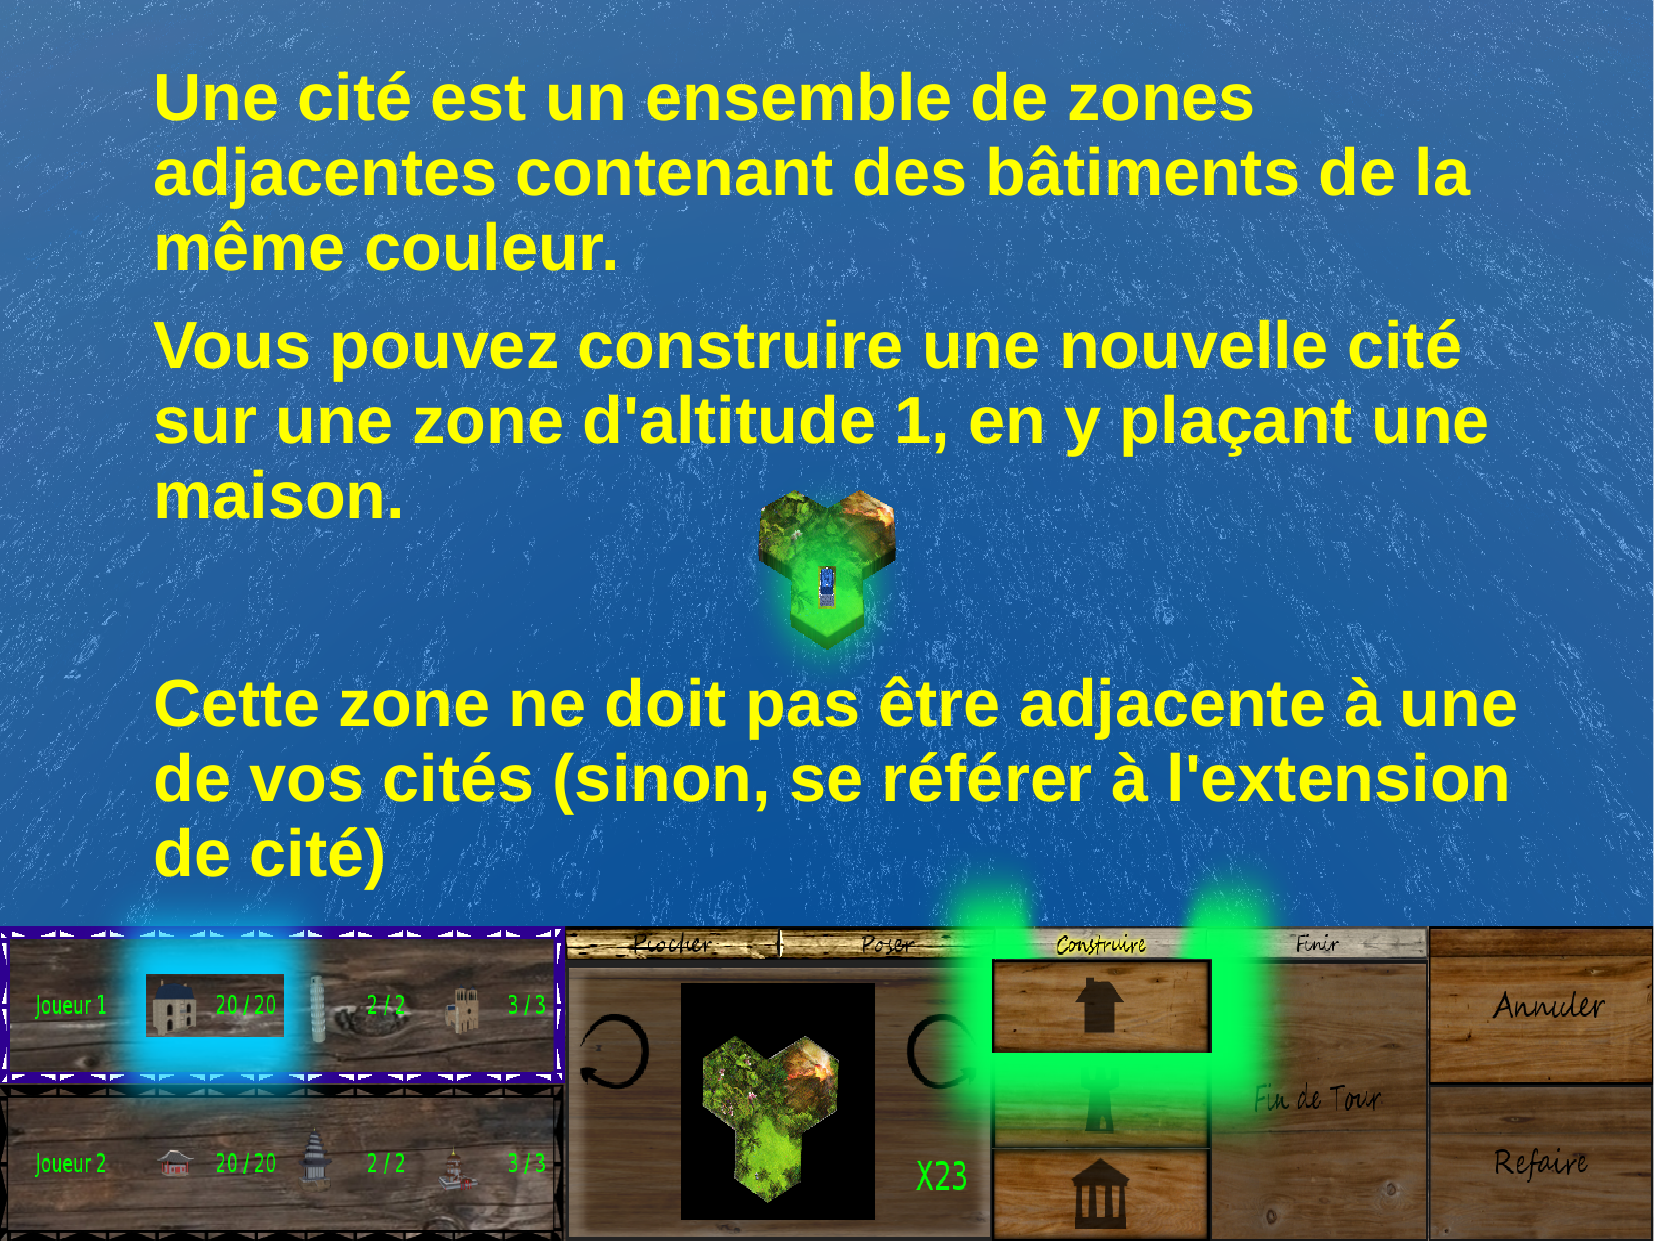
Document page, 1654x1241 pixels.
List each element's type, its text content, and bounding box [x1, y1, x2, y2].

list Une cité est un ensemble de zones adjacentes contenant des bâtiments de la même couleur. [82, 60, 1571, 485]
list Vous pouvez construire une nouvelle cité sur une zone d'altitude 1, en y plaçant une maison. Cette zone ne doit pas être adjacente à une de vos cités (sinon, se référer à l'extension de cité) [82, 485, 1571, 1028]
picture [0, 0, 1654, 1241]
